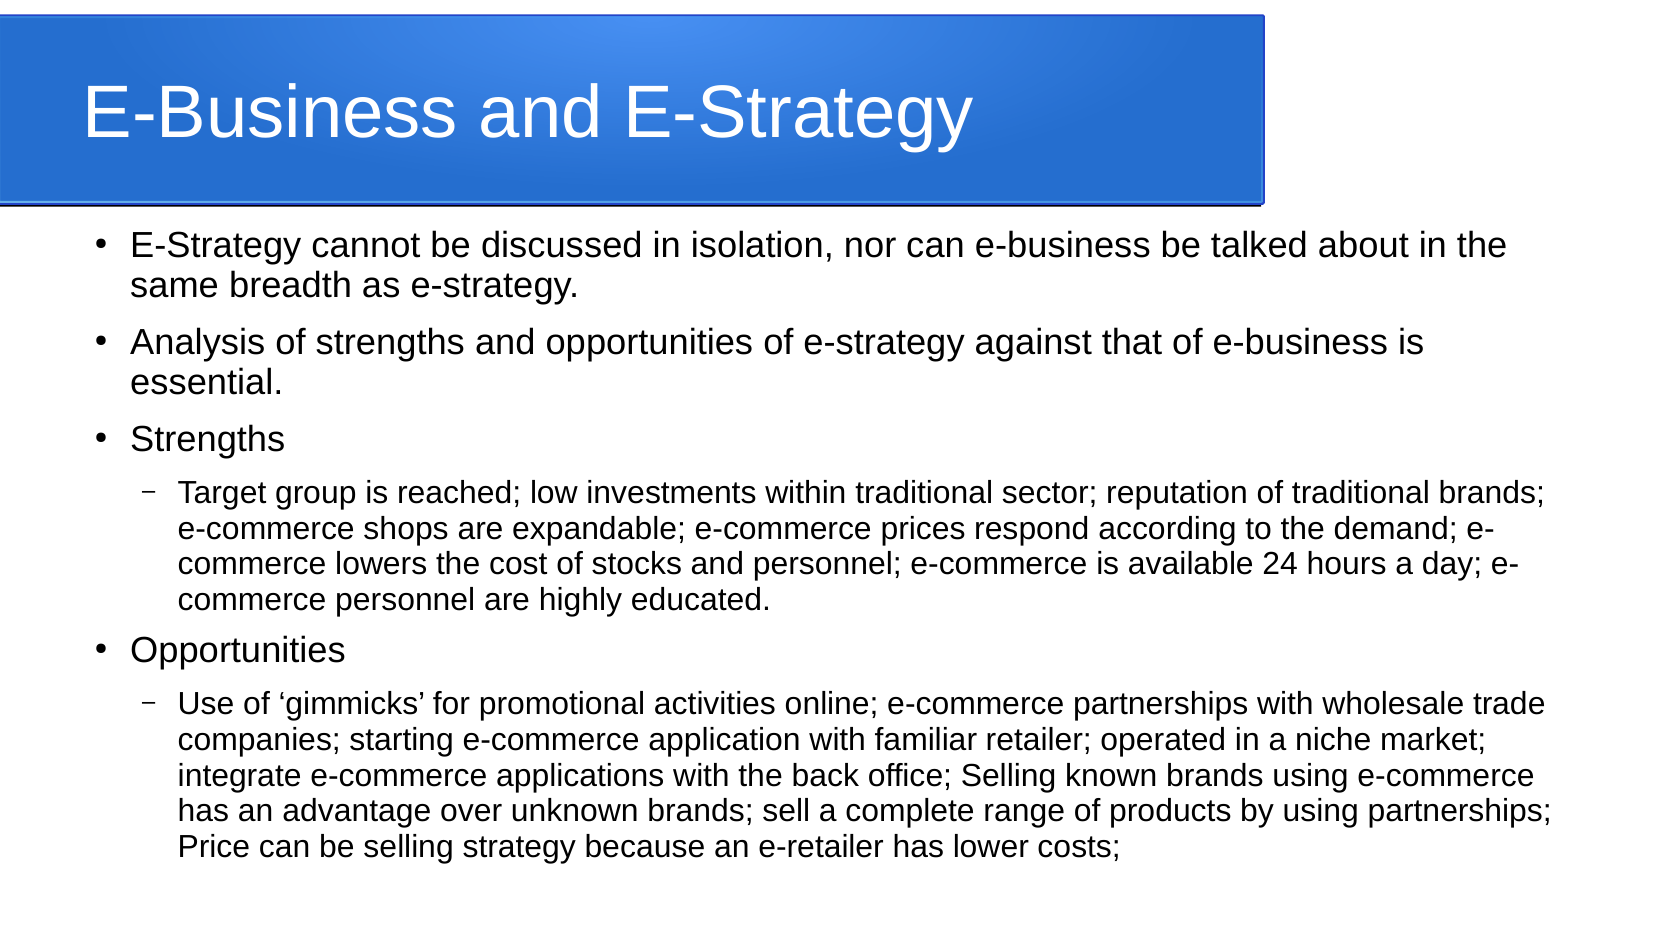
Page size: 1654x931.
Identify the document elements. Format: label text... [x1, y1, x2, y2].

list E-Strategy cannot be discussed in isolation, nor can e-business be talked about in the same breadth as e-strategy. Analysis of strengths and opportunities of e-strategy against that of e-business is essential. Strengths Target group is reached; low investments within traditional sector; reputation of traditional brands; e-commerce shops are expandable; e-commerce prices respond according to the demand; e-commerce lowers the cost of stocks and personnel; e-commerce is available 24 hours a day; e-commerce personnel are highly educated. Opportunities Use of ‘gimmicks’ for promotional activities online; e-commerce partnerships with wholesale trade companies; starting e-commerce application with familiar retailer; operated in a niche market; integrate e-commerce applications with the back office; Selling known brands using e-commerce has an advantage over unknown brands; sell a complete range of products by using partnerships; Price can be selling strategy because an e-retailer has lower costs; [82, 224, 1571, 871]
title E-Business and E-Strategy [82, 35, 1235, 189]
